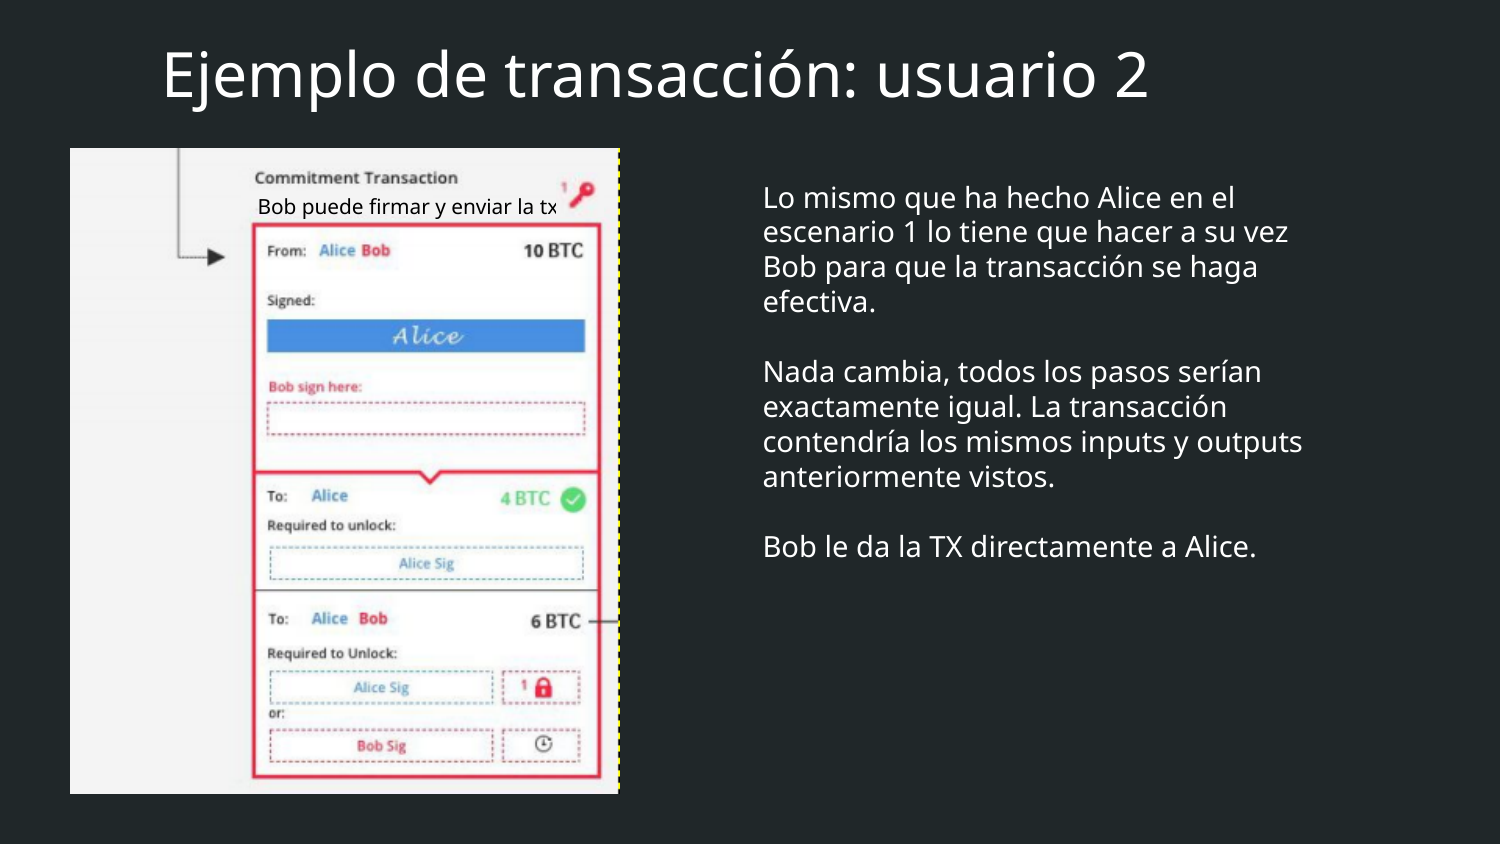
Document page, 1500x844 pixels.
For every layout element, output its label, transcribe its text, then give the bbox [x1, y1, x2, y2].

picture [70, 148, 620, 794]
text_box Bob puede firmar y enviar la tx [242, 178, 556, 210]
text_box Ejemplo de transacción: usuario 2 [146, 19, 1500, 149]
text_box Lo mismo que ha hecho Alice en el escenario 1 lo tiene que hacer a su vez Bob para que la transacción se haga efectiva. Nada cambia, todos los pasos serían exactamente igual. La transacción contendría los mismos inputs y outputs anteriormente vistos. Bob le da la TX directamente a Alice. [747, 163, 1356, 783]
